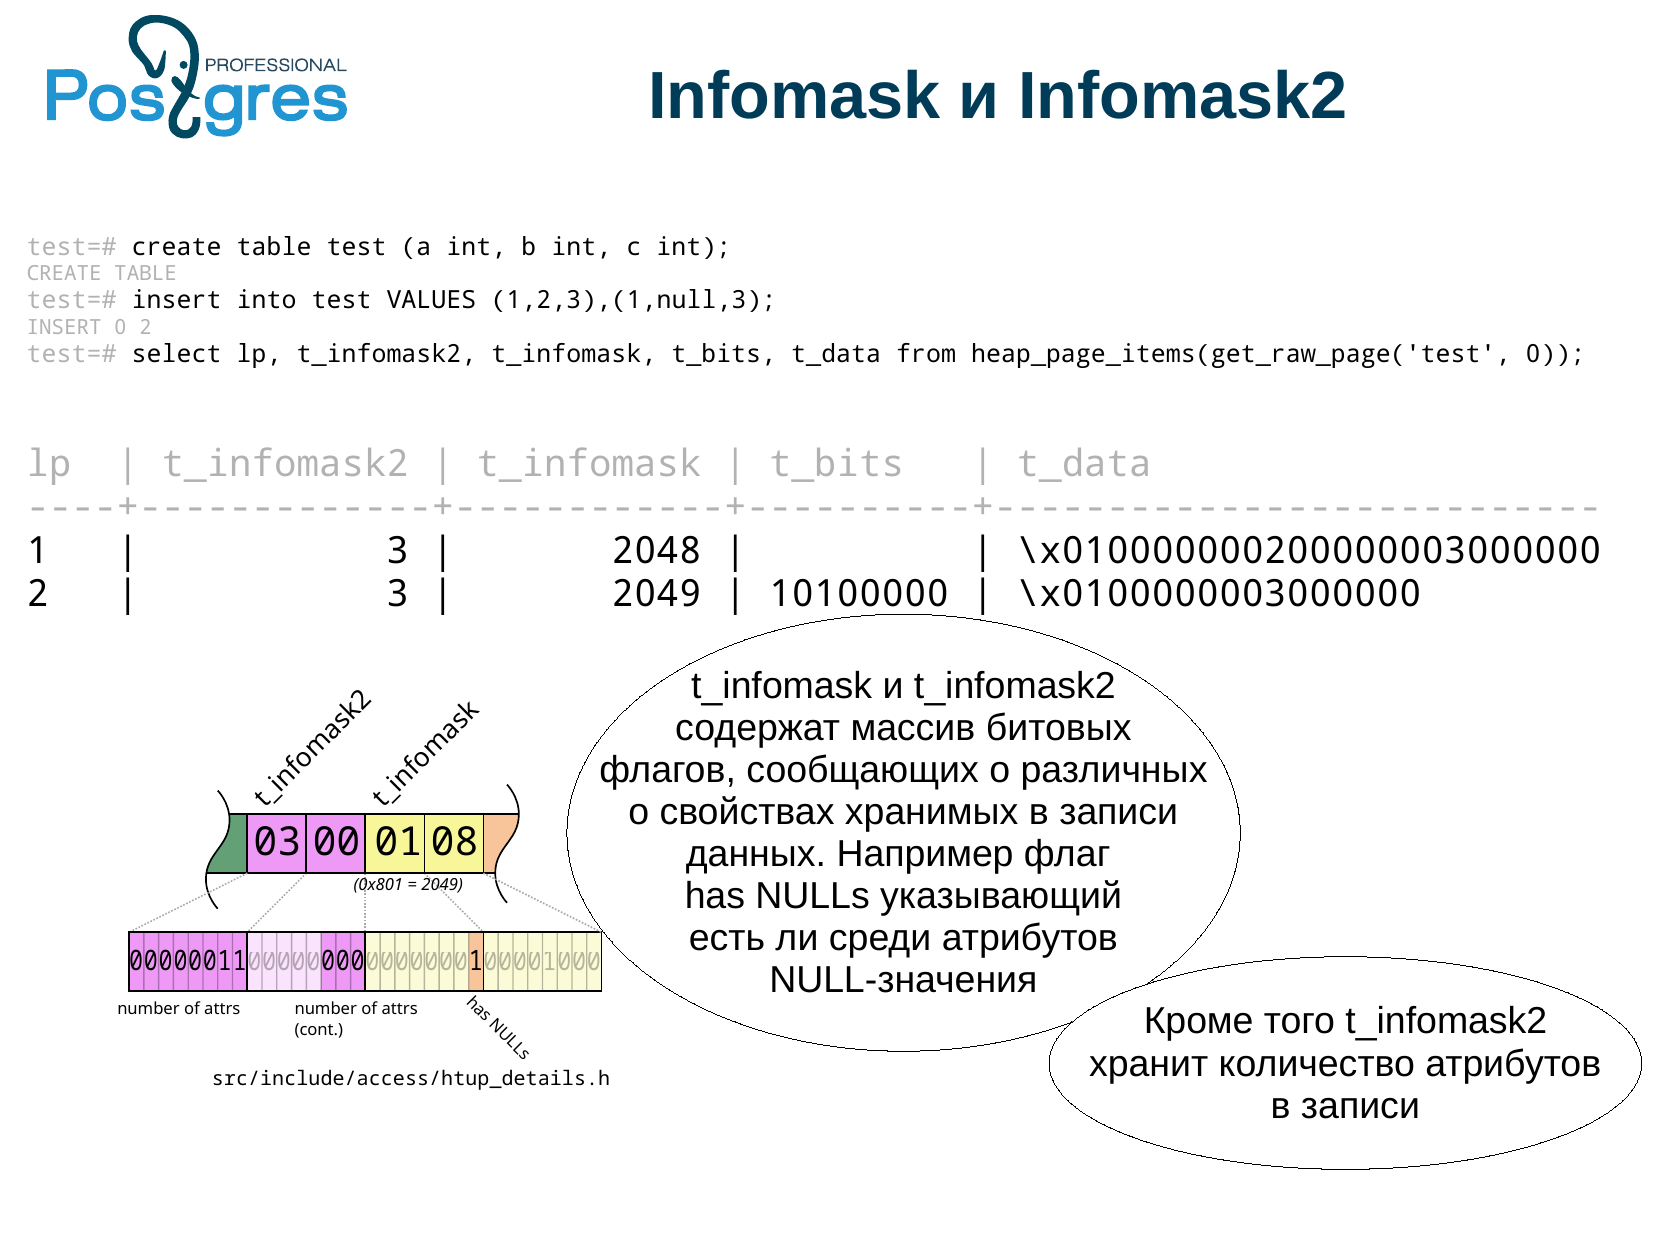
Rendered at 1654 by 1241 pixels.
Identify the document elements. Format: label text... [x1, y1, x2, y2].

text_box t_infomask и t_infomask2 содержат массив битовых флагов, сообщающих о различных о свойствах хранимых в записи данных. Например флаг has NULLs указывающий есть ли среди атрибутов NULL-значения [566, 614, 1241, 1052]
text_box test=# create table test (a int, b int, c int); CREATE TABLE test=# insert into test VALUES (1,2,3),(1,null,3); INSERT 0 2 test=# select lp, t_infomask2, t_infomask, t_bits, t_data from heap_page_items(get_raw_page('test', 0)); lp | t_infomask2 | t_infomask | t_bits | t_data ----+-------------+------------+----------+--------------------------- 1 | 3 | 2048 | | \x010000000200000003000000 2 | 3 | 2049 | 10100000 | \x0100000003000000 [11, 224, 1642, 701]
title Infomask и Infomask2 [389, 49, 1607, 142]
text_box Кроме того t_infomask2 хранит количество атрибутов в записи [1049, 956, 1642, 1170]
picture [0, 290, 1111, 1241]
